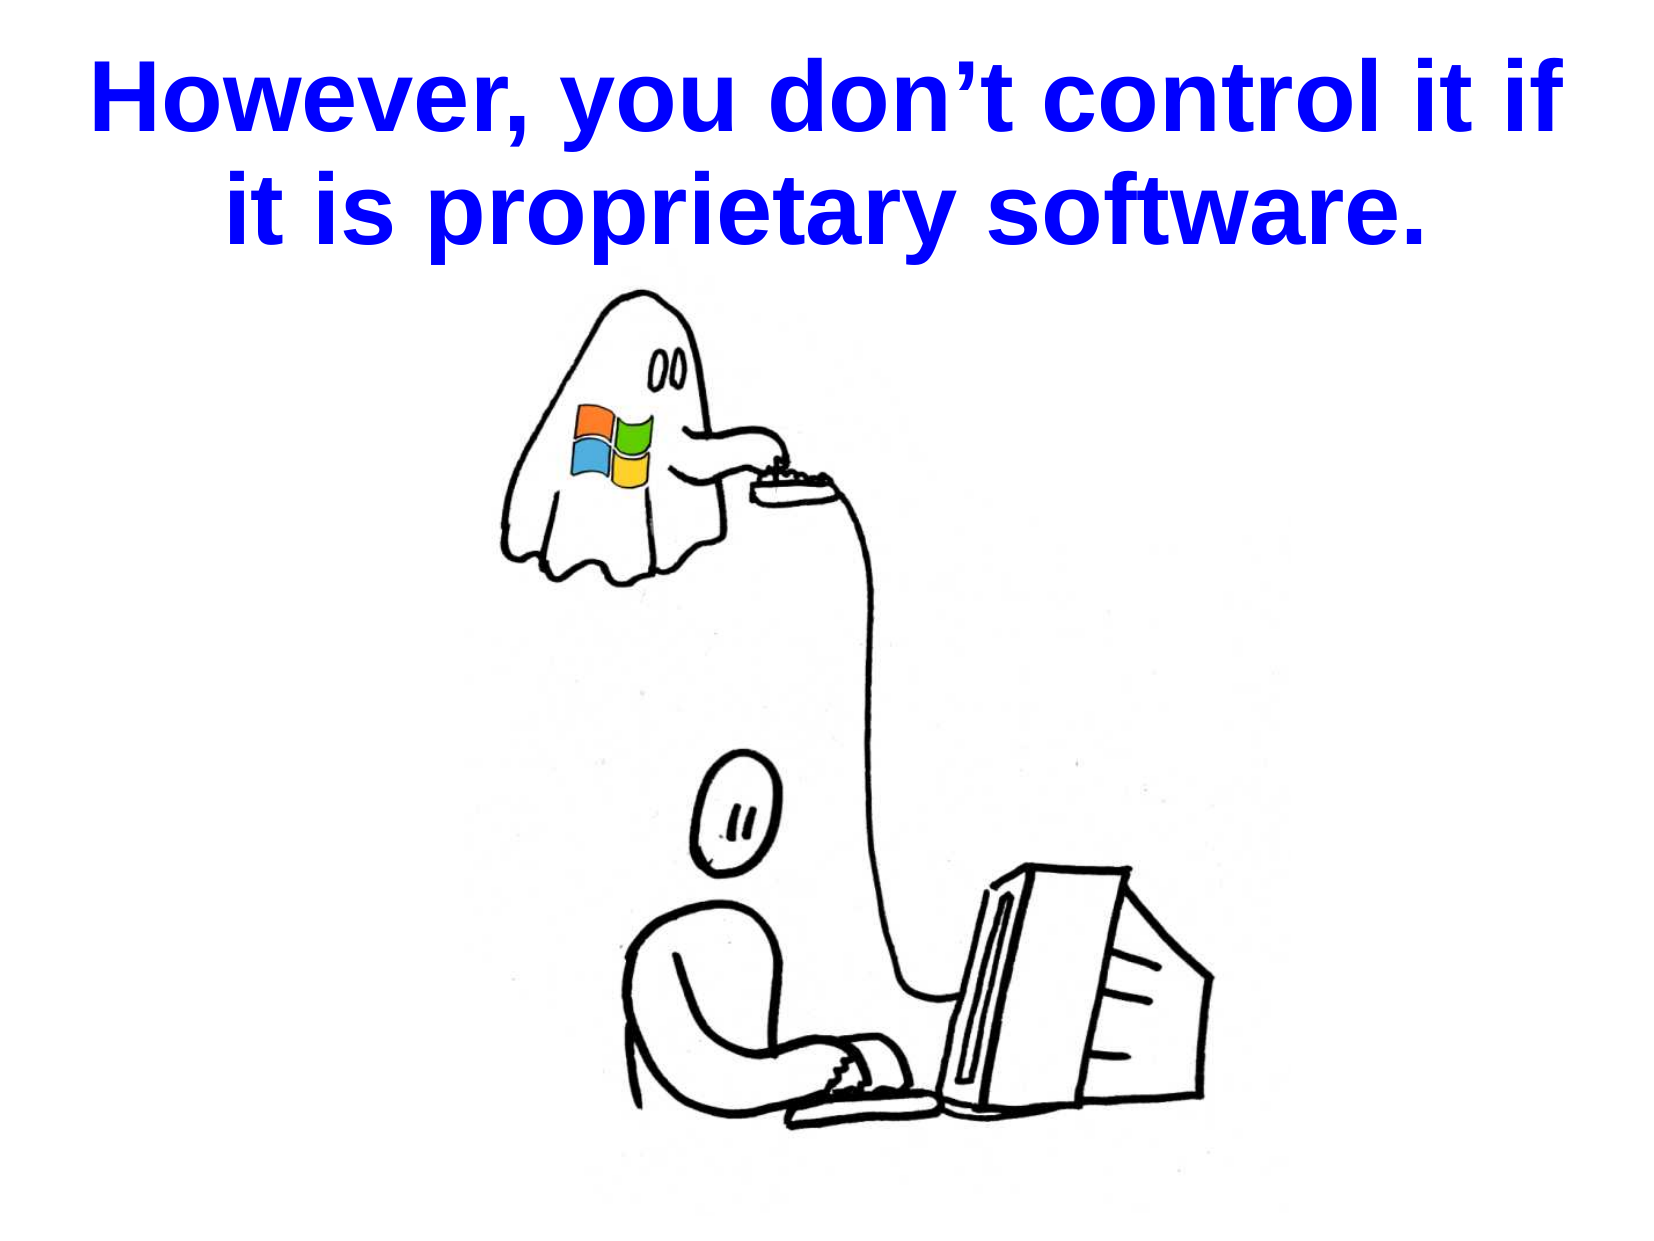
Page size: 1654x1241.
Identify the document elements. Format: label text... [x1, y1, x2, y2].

title However, you don’t control it if it is proprietary software. [82, 28, 1571, 278]
picture [464, 278, 1291, 1216]
